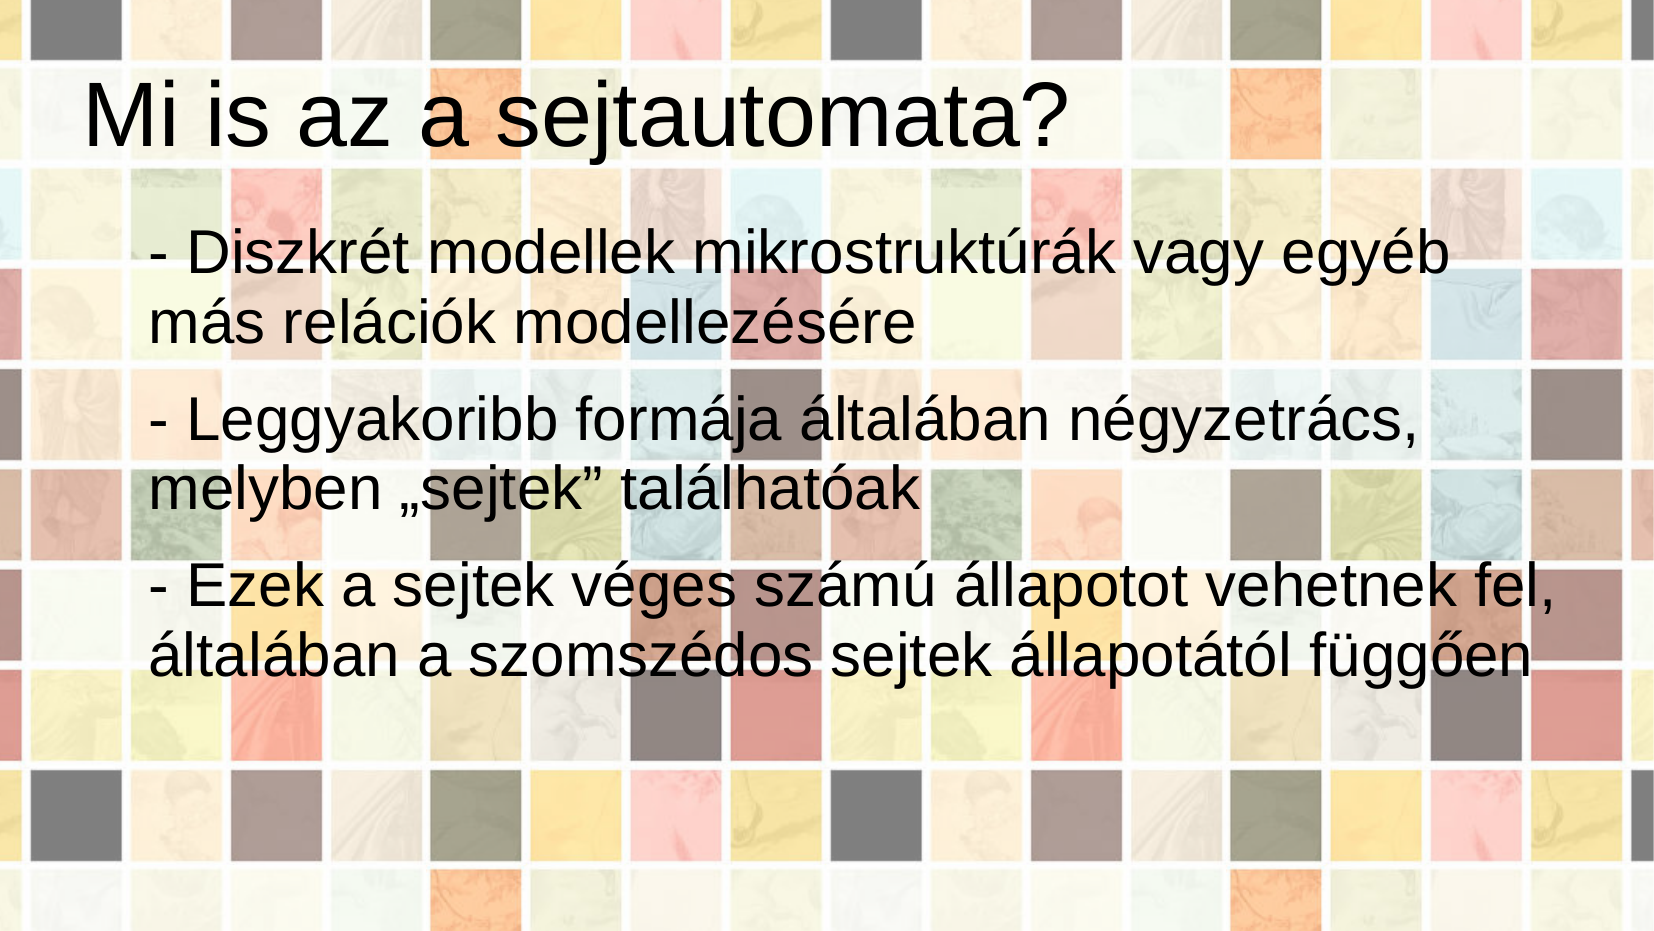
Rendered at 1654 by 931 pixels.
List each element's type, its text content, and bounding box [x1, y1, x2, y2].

title Mi is az a sejtautomata? [82, 37, 1571, 193]
list - Diszkrét modellek mikrostruktúrák vagy egyéb más relációk modellezésére - Leggyakoribb formája általában négyzetrács, melyben „sejtek” találhatóak - Ezek a sejtek véges számú állapotot vehetnek fel, általában a szomszédos sejtek állapotától függően [82, 217, 1571, 758]
